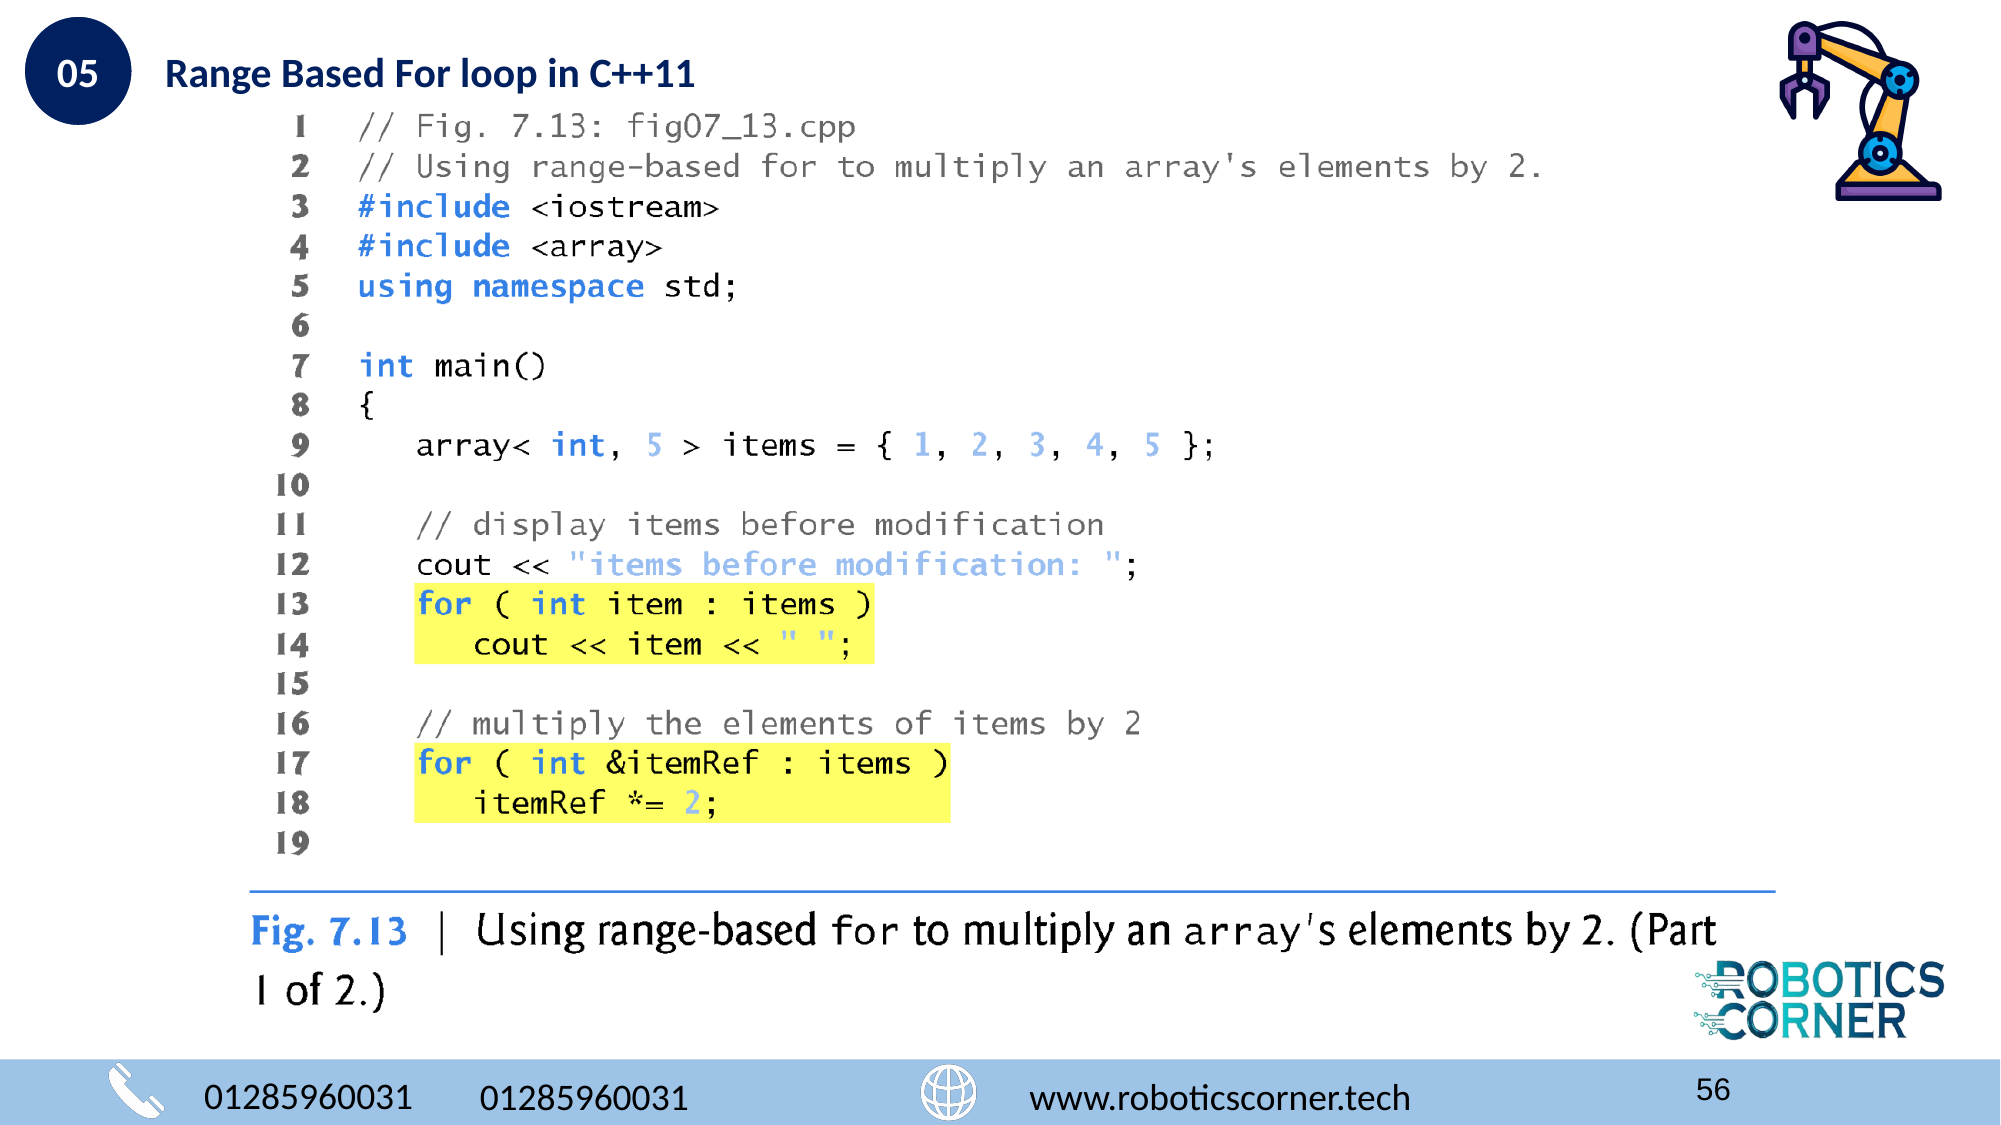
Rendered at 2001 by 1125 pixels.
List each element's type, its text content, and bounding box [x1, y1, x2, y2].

text_box Range Based For loop in C++11 [150, 38, 975, 103]
text_box 05 [22, 14, 134, 128]
picture [103, 1057, 170, 1124]
text_box <number> [1681, 1065, 1861, 1115]
picture [249, 21, 1953, 1125]
picture [915, 1059, 981, 1125]
